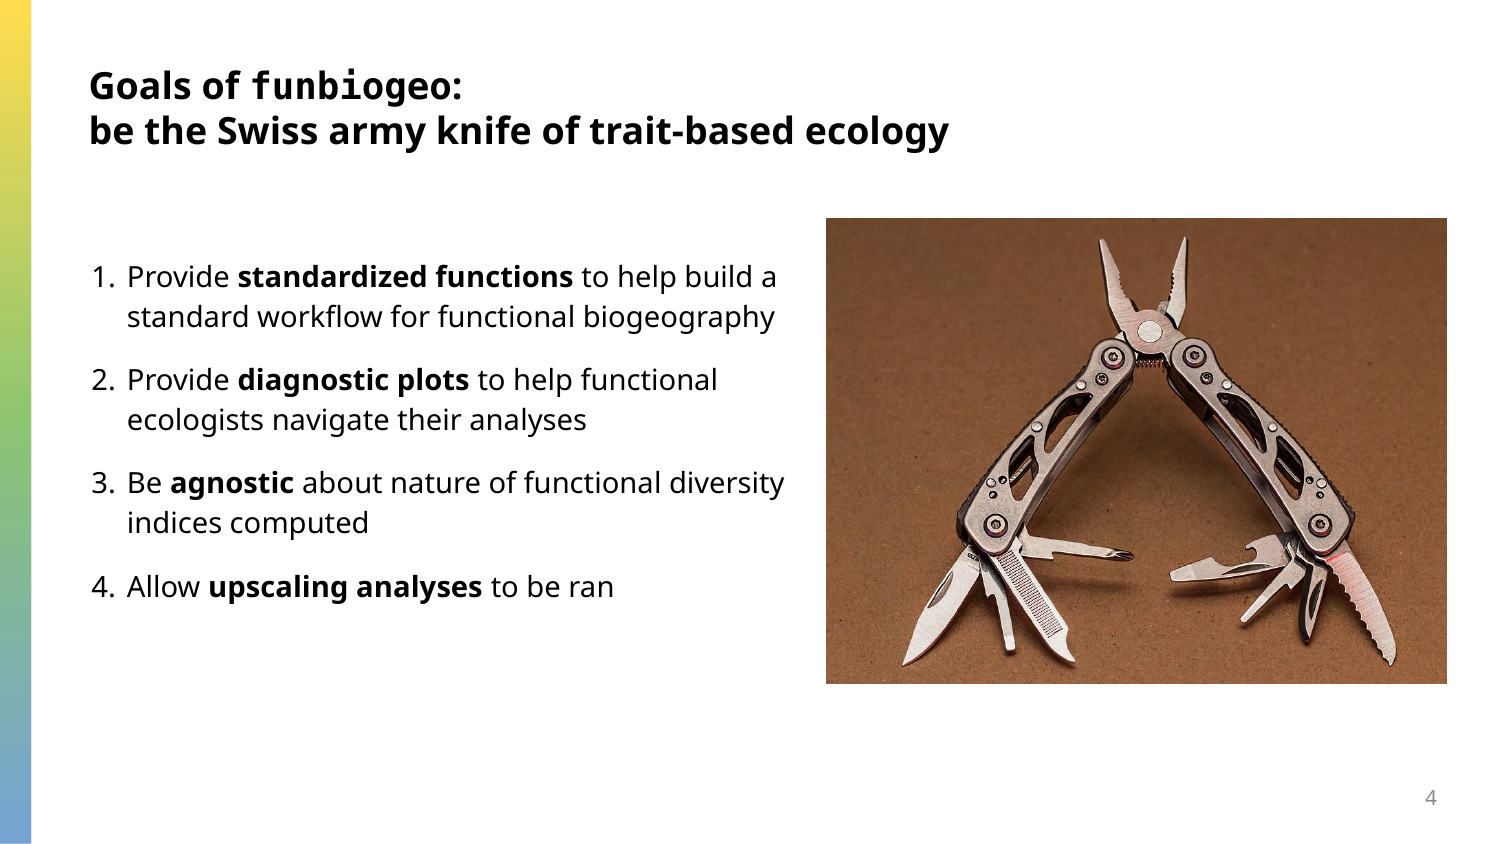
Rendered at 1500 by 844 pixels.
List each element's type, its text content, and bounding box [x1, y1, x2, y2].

picture [0, 0, 1500, 844]
list Goals of funbiogeo: be the Swiss army knife of trait-based ecology [88, 61, 1442, 157]
text_box Provide standardized functions to help build a standard workflow for functional biogeography Provide diagnostic plots to help functional ecologists navigate their analyses Be agnostic about nature of functional diversity indices computed Allow upscaling analyses to be ran [76, 249, 810, 653]
